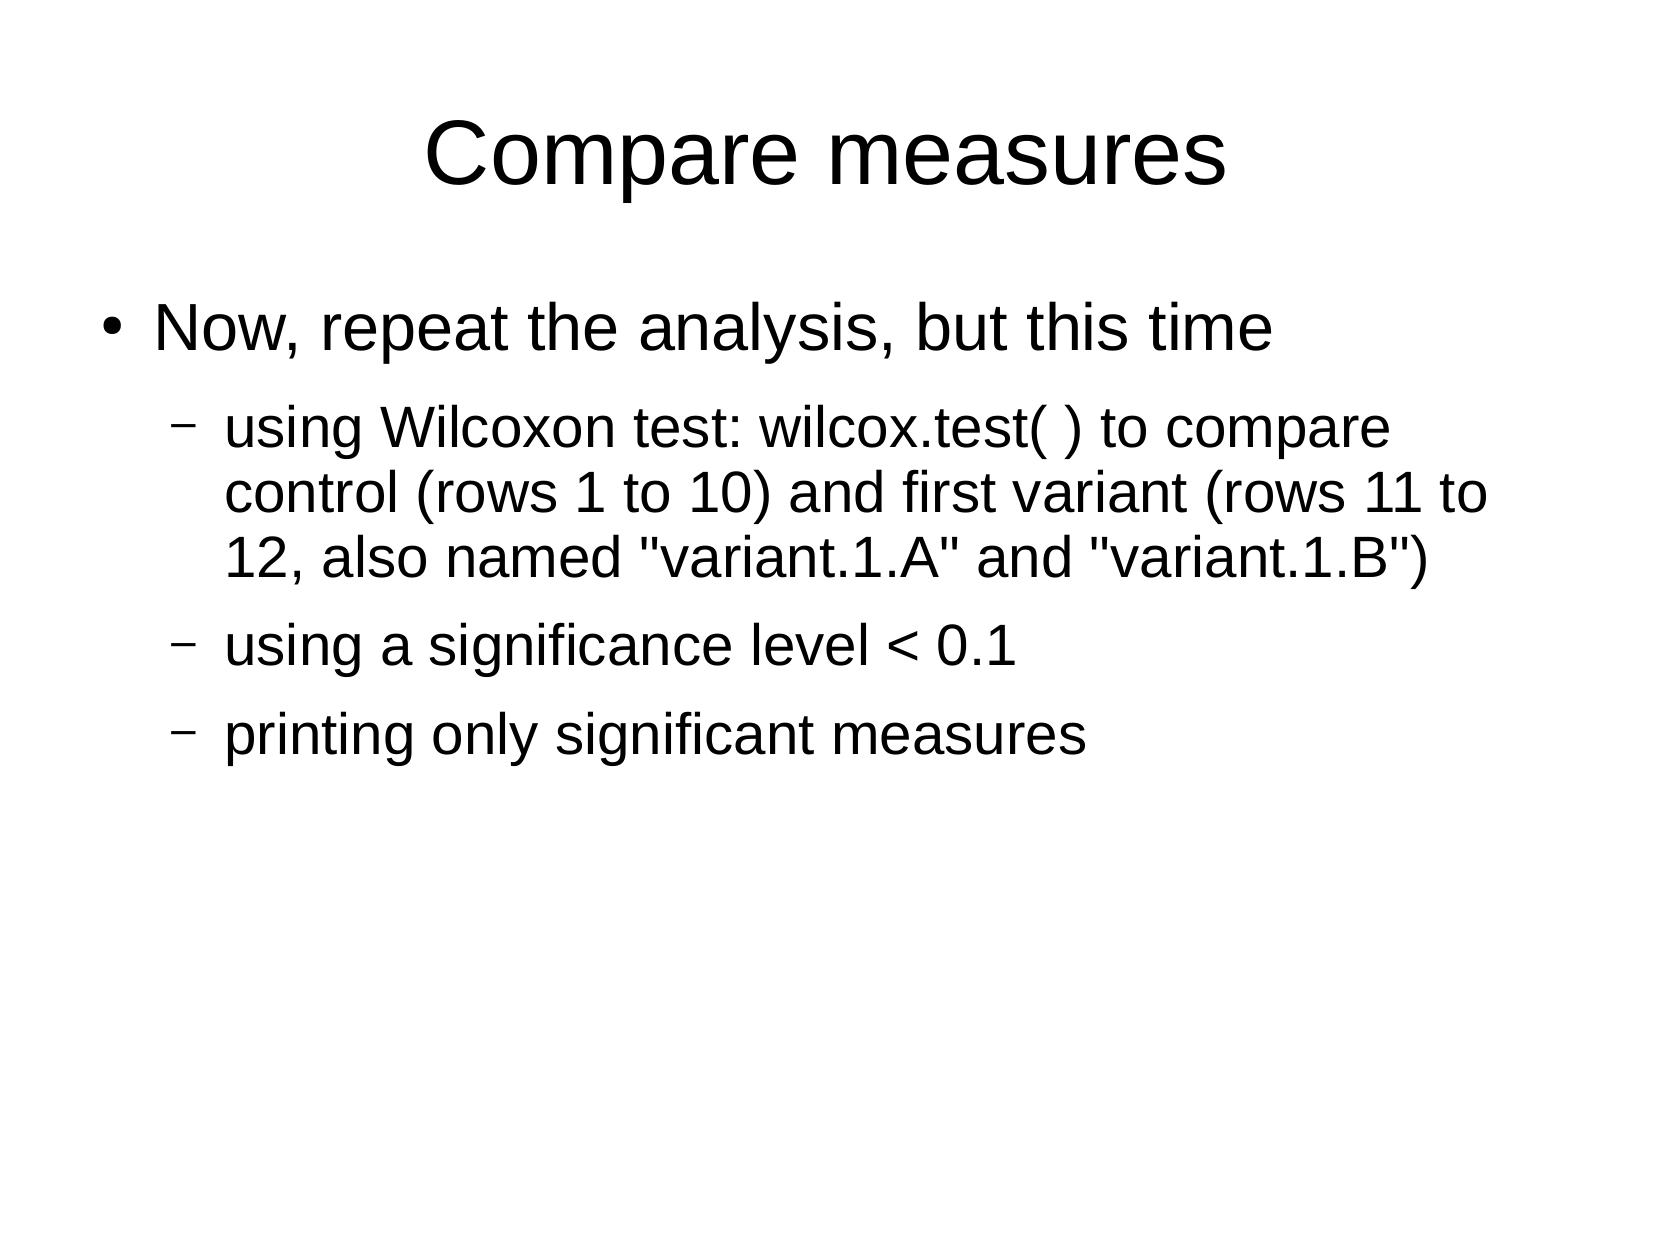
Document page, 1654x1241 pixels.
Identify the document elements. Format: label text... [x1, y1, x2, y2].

list Now, repeat the analysis, but this time using Wilcoxon test: wilcox.test( ) to compare control (rows 1 to 10) and first variant (rows 11 to 12, also named "variant.1.A" and "variant.1.B") using a significance level < 0.1 printing only significant measures [82, 290, 1571, 1170]
title Compare measures [82, 49, 1571, 257]
